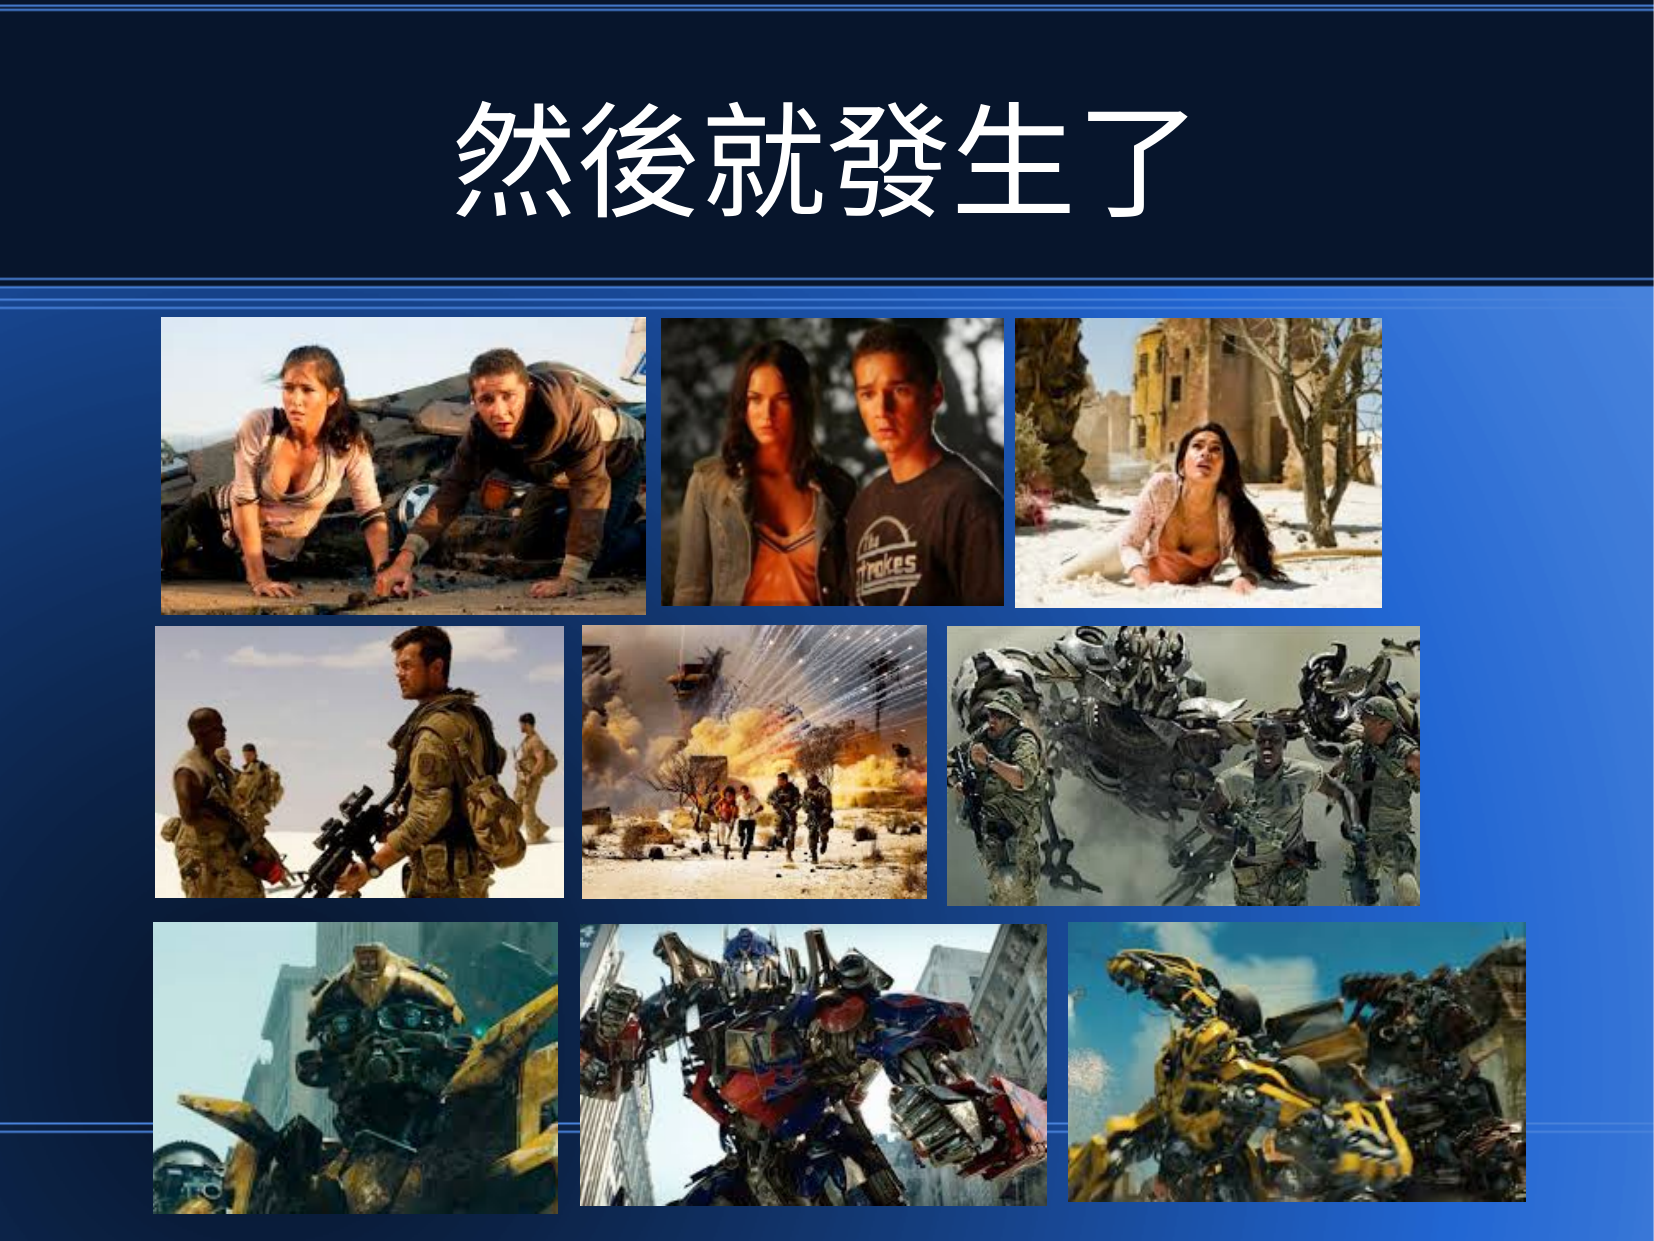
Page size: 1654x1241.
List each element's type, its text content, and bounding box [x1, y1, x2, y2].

title 然後就發生了 [82, 49, 1571, 257]
picture [0, 0, 1654, 1241]
